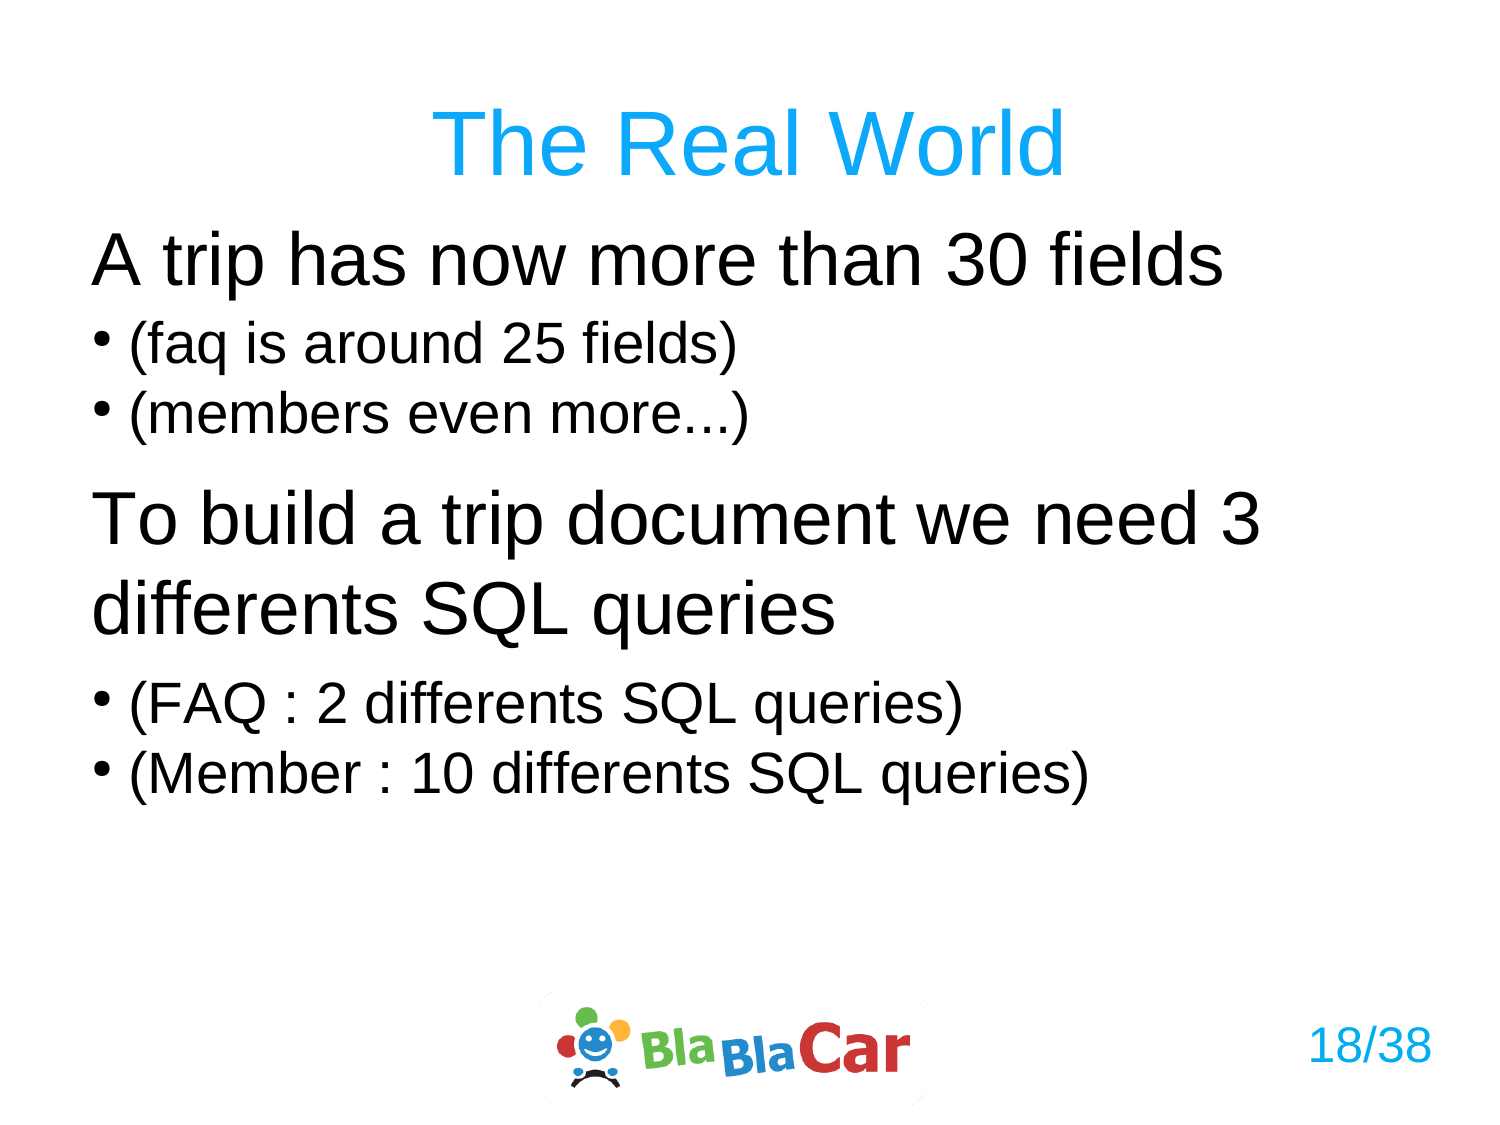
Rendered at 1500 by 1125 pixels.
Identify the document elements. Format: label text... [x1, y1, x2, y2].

text_box A trip has now more than 30 fields [76, 202, 1424, 297]
text_box To build a trip document we need 3 differents SQL queries [76, 462, 1424, 657]
text_box (FAQ : 2 differents SQL queries) (Member : 10 differents SQL queries) [76, 657, 1424, 814]
title The Real World [75, 45, 1426, 233]
text_box (faq is around 25 fields) (members even more...) [76, 297, 1424, 453]
